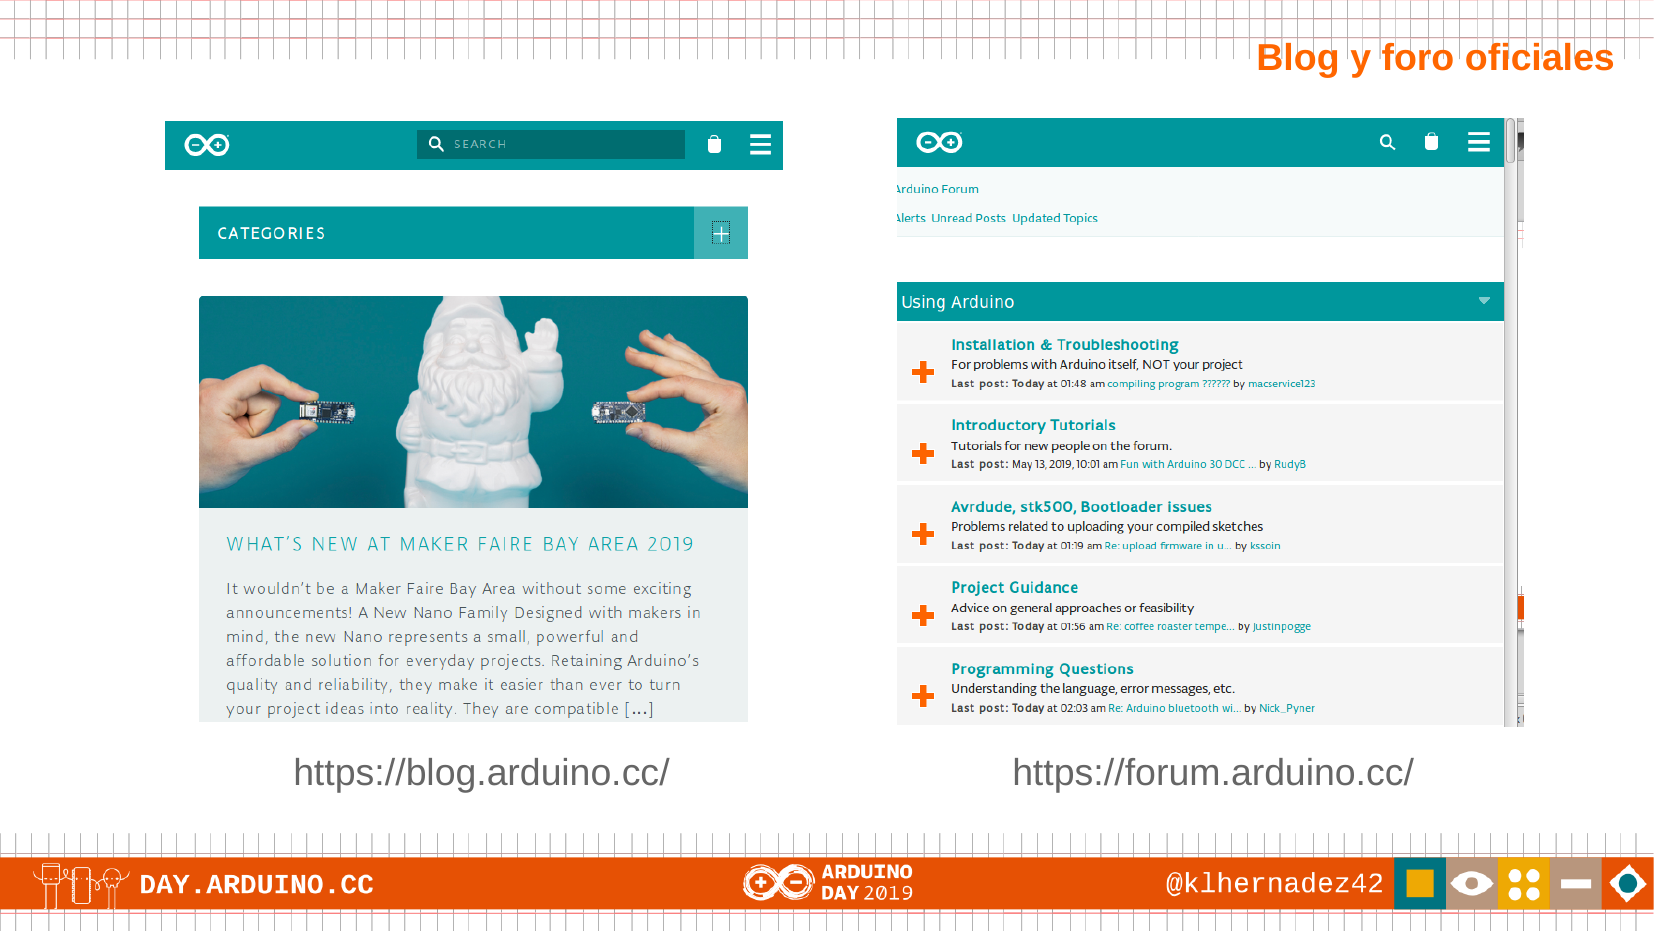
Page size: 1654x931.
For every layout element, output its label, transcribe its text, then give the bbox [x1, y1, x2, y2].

text_box https://forum.arduino.cc/ [997, 744, 1430, 801]
text_box Blog y foro oficiales [377, 29, 1630, 101]
picture [0, 0, 1654, 931]
text_box https://blog.arduino.cc/ [278, 744, 686, 801]
